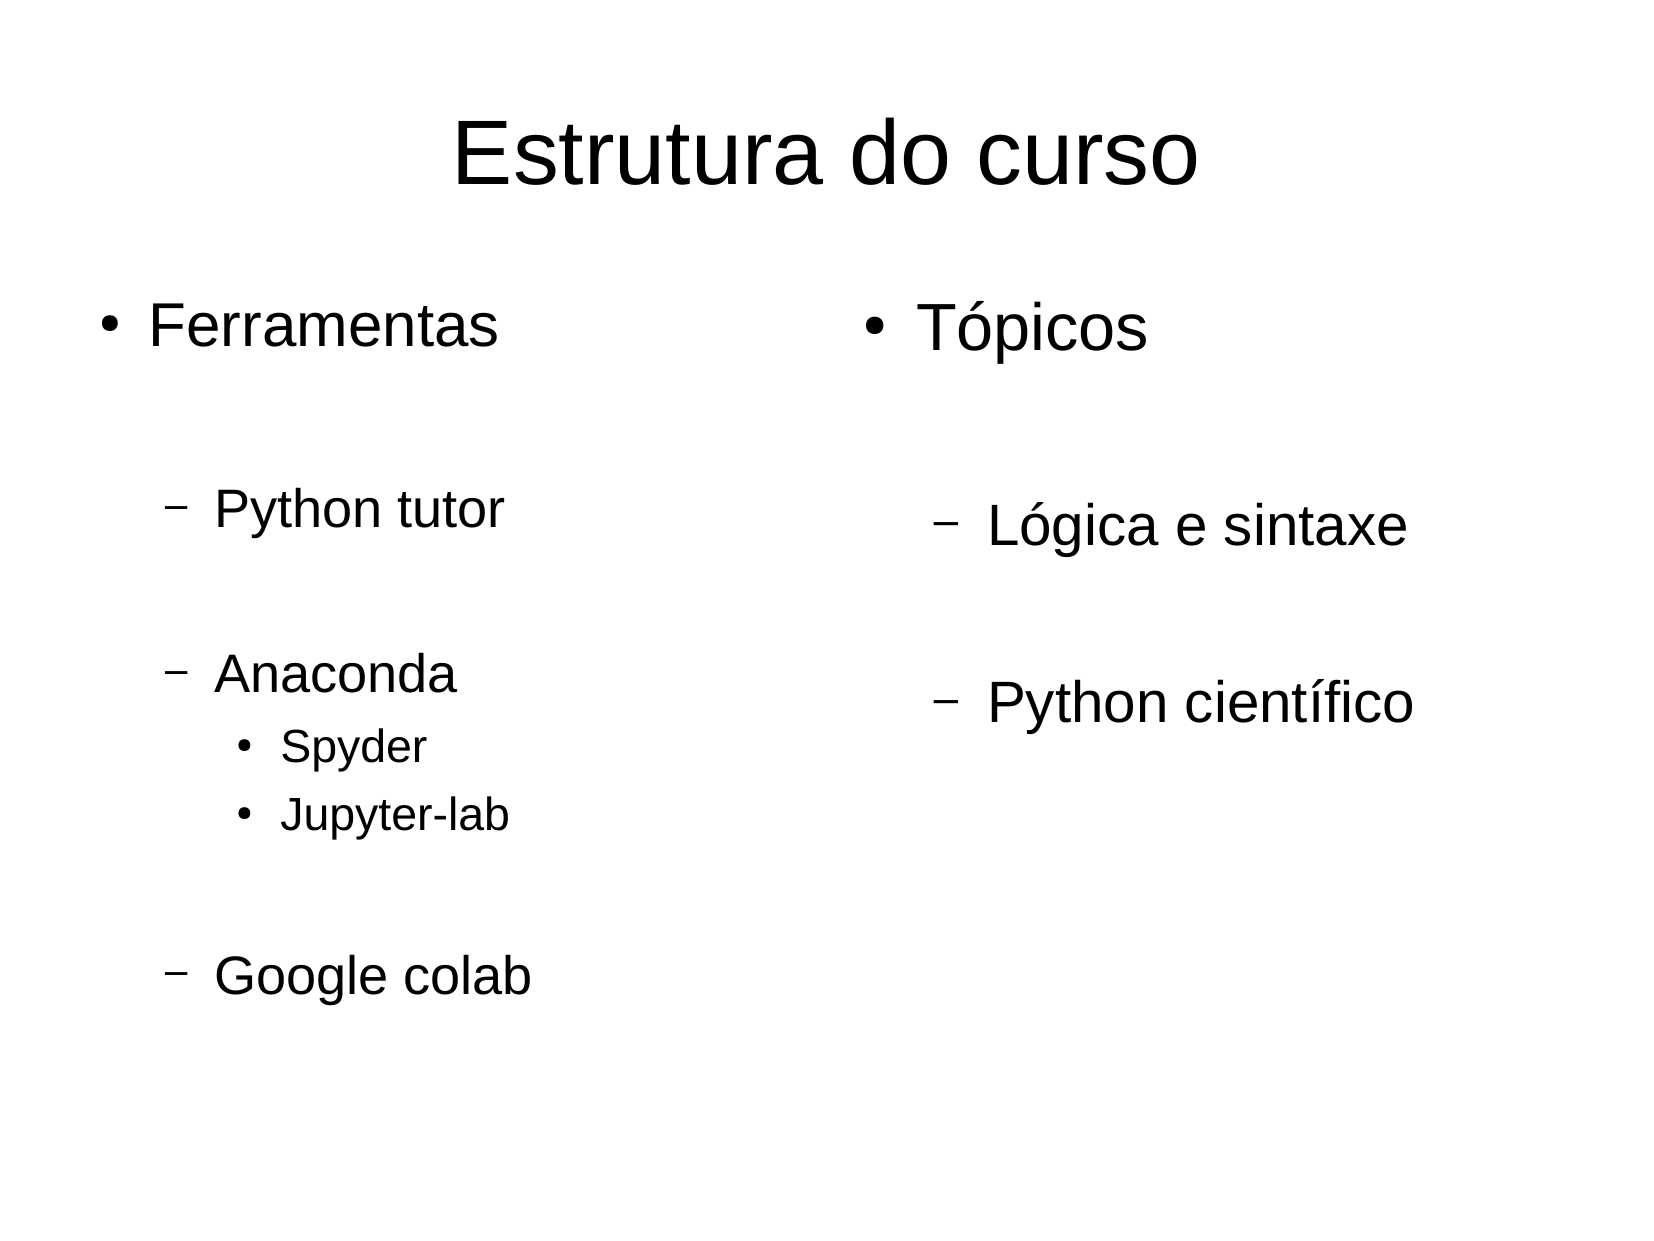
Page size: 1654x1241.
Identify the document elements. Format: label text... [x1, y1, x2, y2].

list Ferramentas Python tutor Anaconda Spyder Jupyter-lab Google colab [82, 290, 809, 1010]
list Tópicos Lógica e sintaxe Python científico [845, 290, 1572, 1010]
title Estrutura do curso [82, 49, 1571, 257]
